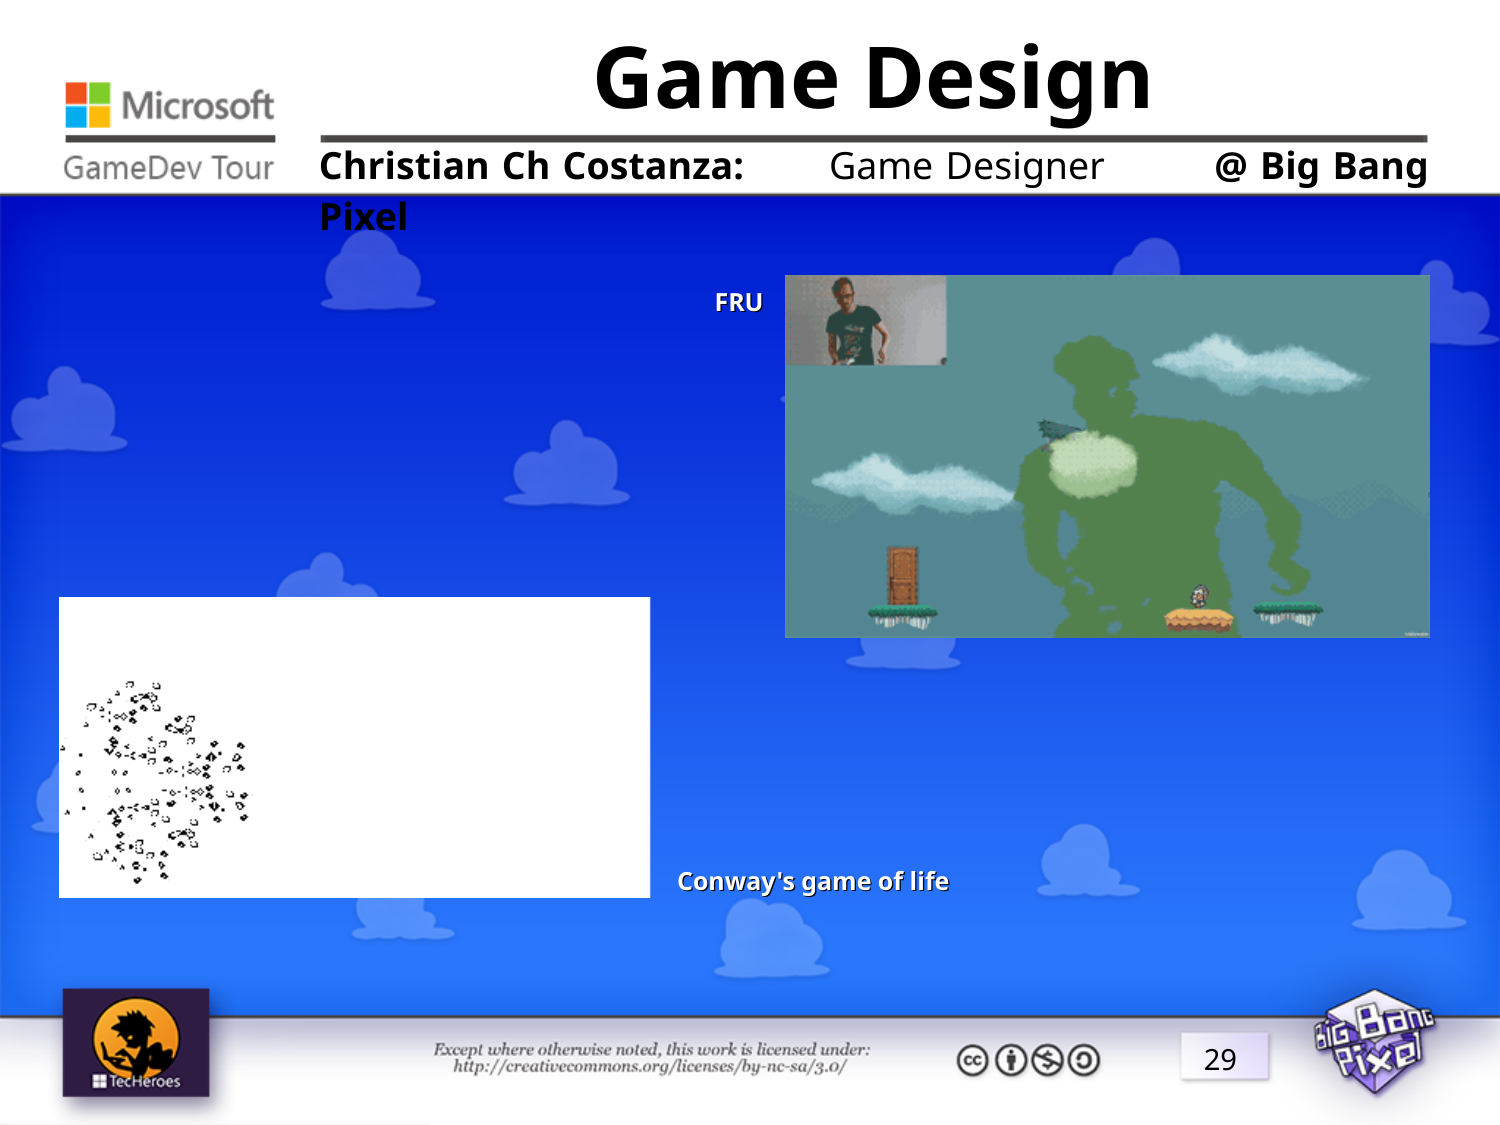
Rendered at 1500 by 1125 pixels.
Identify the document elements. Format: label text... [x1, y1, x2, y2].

text_box <numero> [1110, 1033, 1252, 1117]
text_box FRU [307, 277, 779, 331]
picture [0, 0, 1500, 1125]
text_box Conway's game of life [662, 856, 1134, 910]
text_box Christian Ch Costanza: Game Designer @ Big Bang Pixel [318, 124, 1430, 257]
text_box Game Design [319, 9, 1430, 142]
